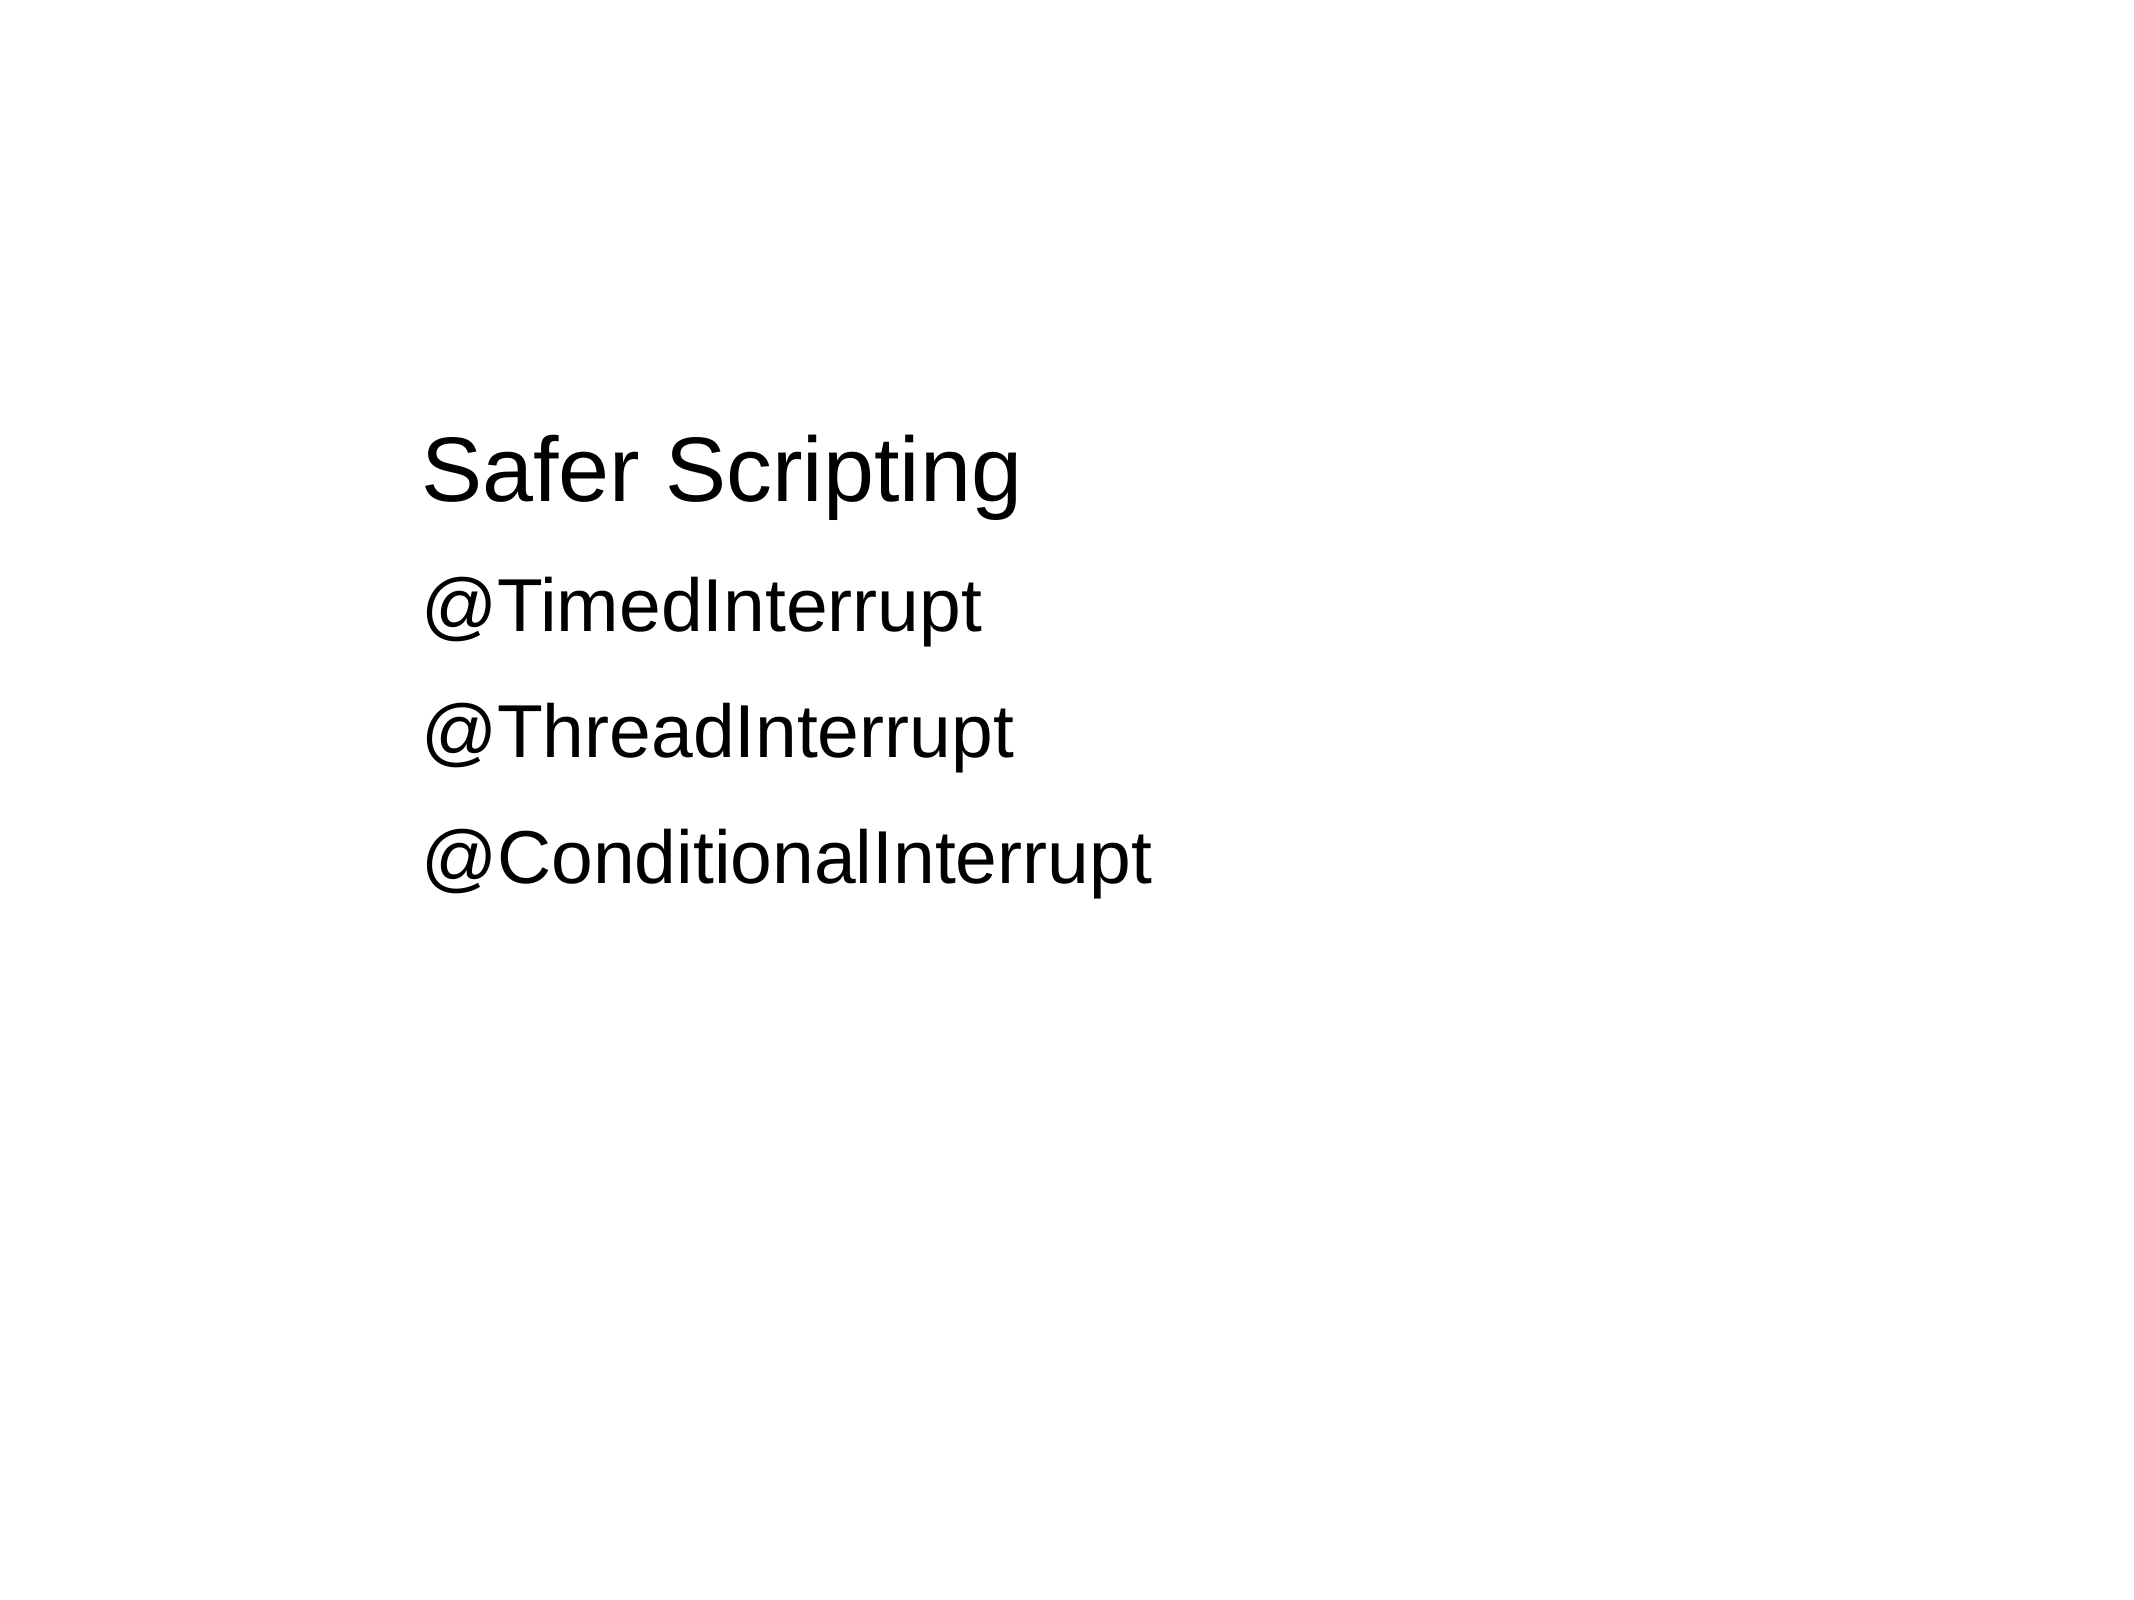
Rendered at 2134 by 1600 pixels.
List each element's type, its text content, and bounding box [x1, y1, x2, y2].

text_box Safer Scripting @TimedInterrupt @ThreadInterrupt @ConditionalInterrupt [421, 367, 1986, 1389]
